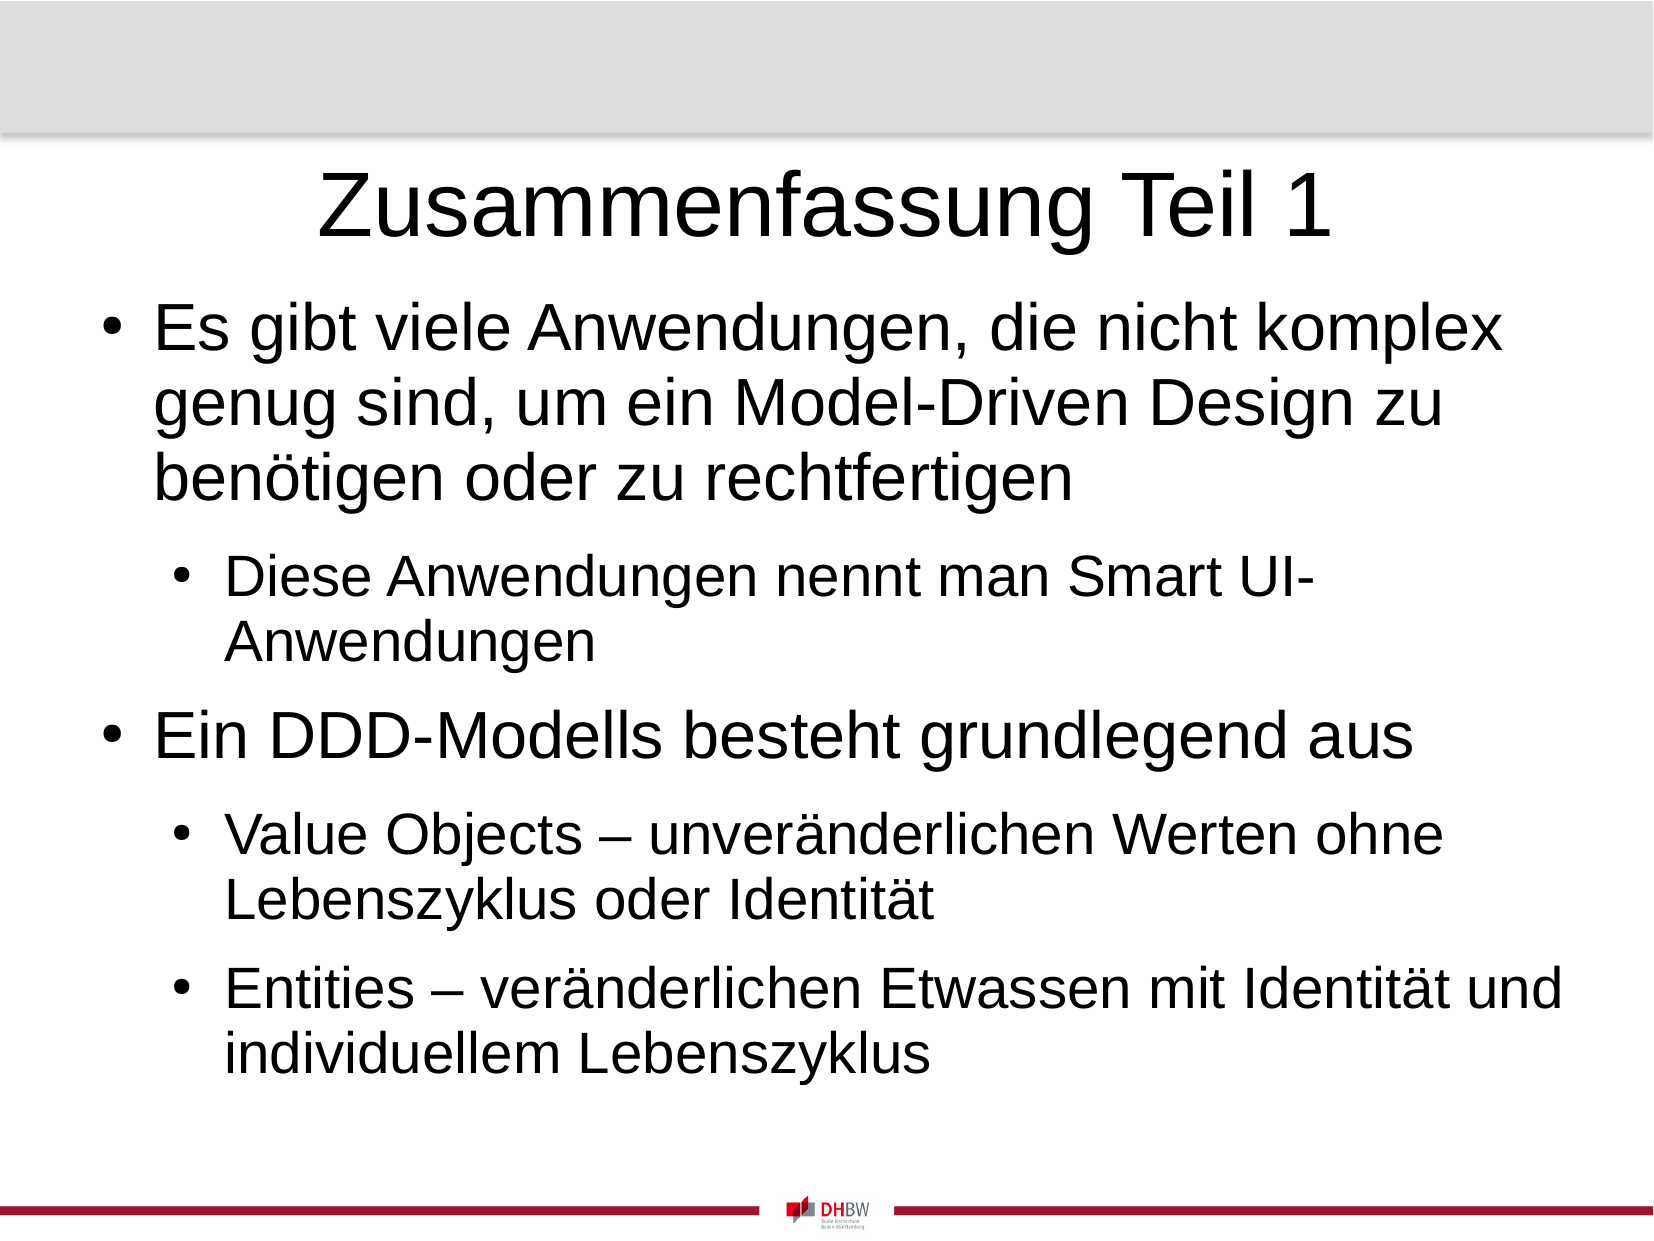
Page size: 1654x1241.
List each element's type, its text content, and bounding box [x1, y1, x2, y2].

title Zusammenfassung Teil 1 [82, 147, 1571, 257]
list Es gibt viele Anwendungen, die nicht komplex genug sind, um ein Model-Driven Design zu benötigen oder zu rechtfertigen Diese Anwendungen nennt man Smart UI-Anwendungen Ein DDD-Modells besteht grundlegend aus Value Objects – unveränderlichen Werten ohne Lebenszyklus oder Identität Entities – veränderlichen Etwassen mit Identität und individuellem Lebenszyklus [82, 290, 1571, 1086]
picture [0, 1, 1654, 1237]
